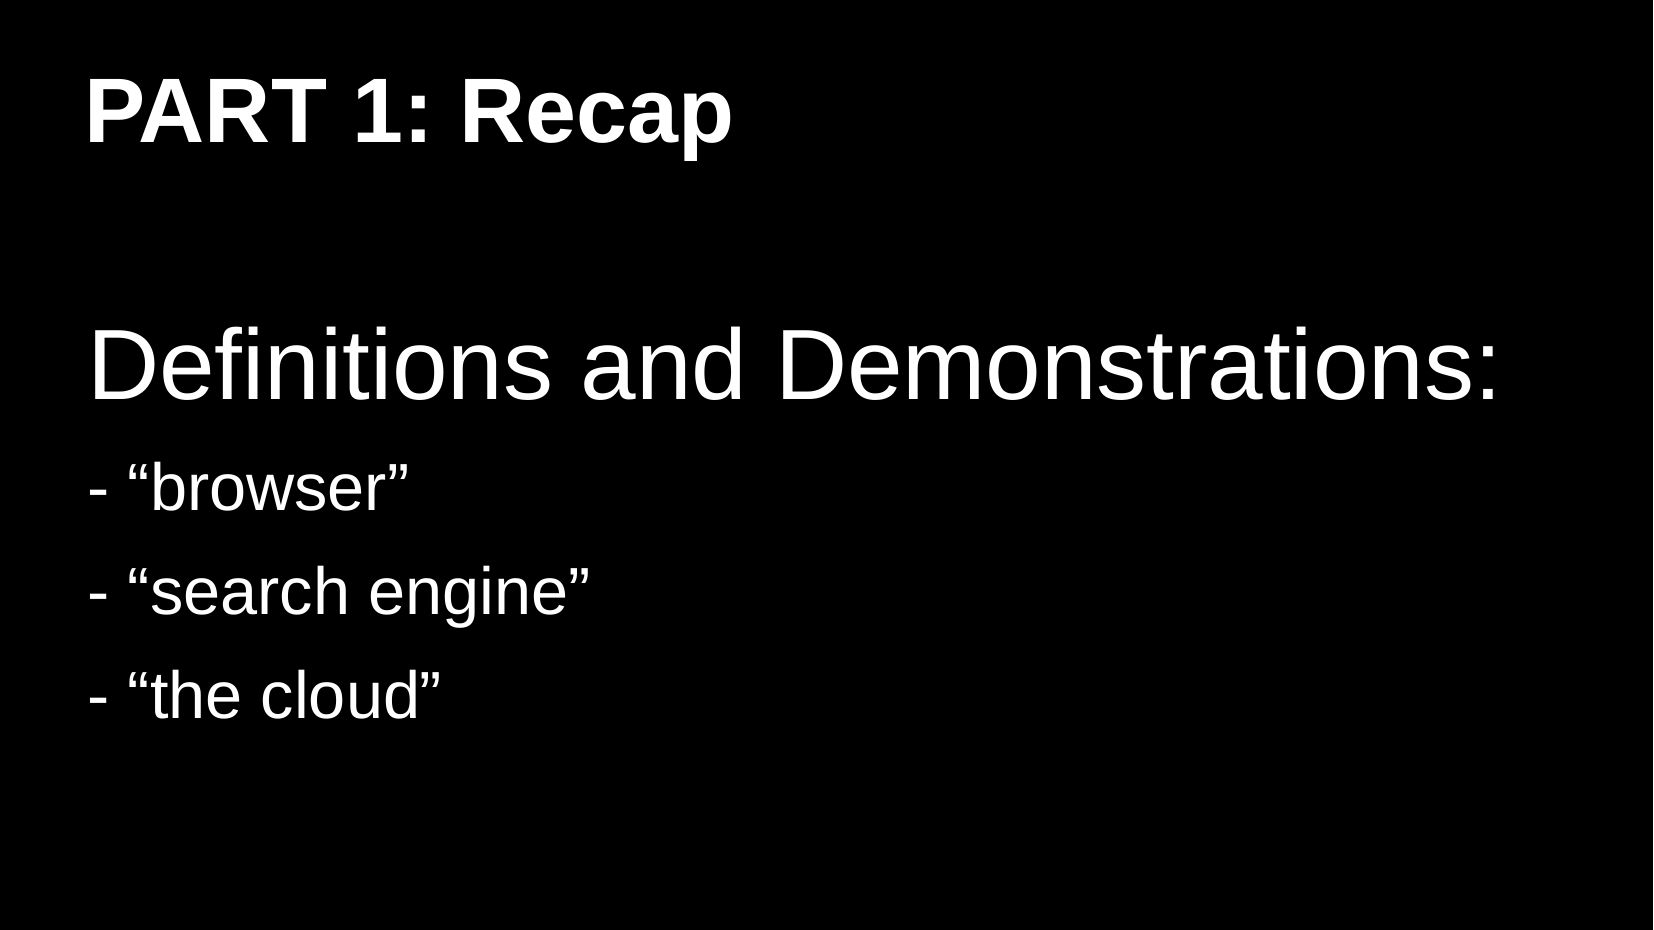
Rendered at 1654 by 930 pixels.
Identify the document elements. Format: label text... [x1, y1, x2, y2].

title PART 1: Recap [84, 56, 1561, 166]
list Definitions and Demonstrations: - “browser” - “search engine” - “the cloud” [87, 308, 1573, 841]
